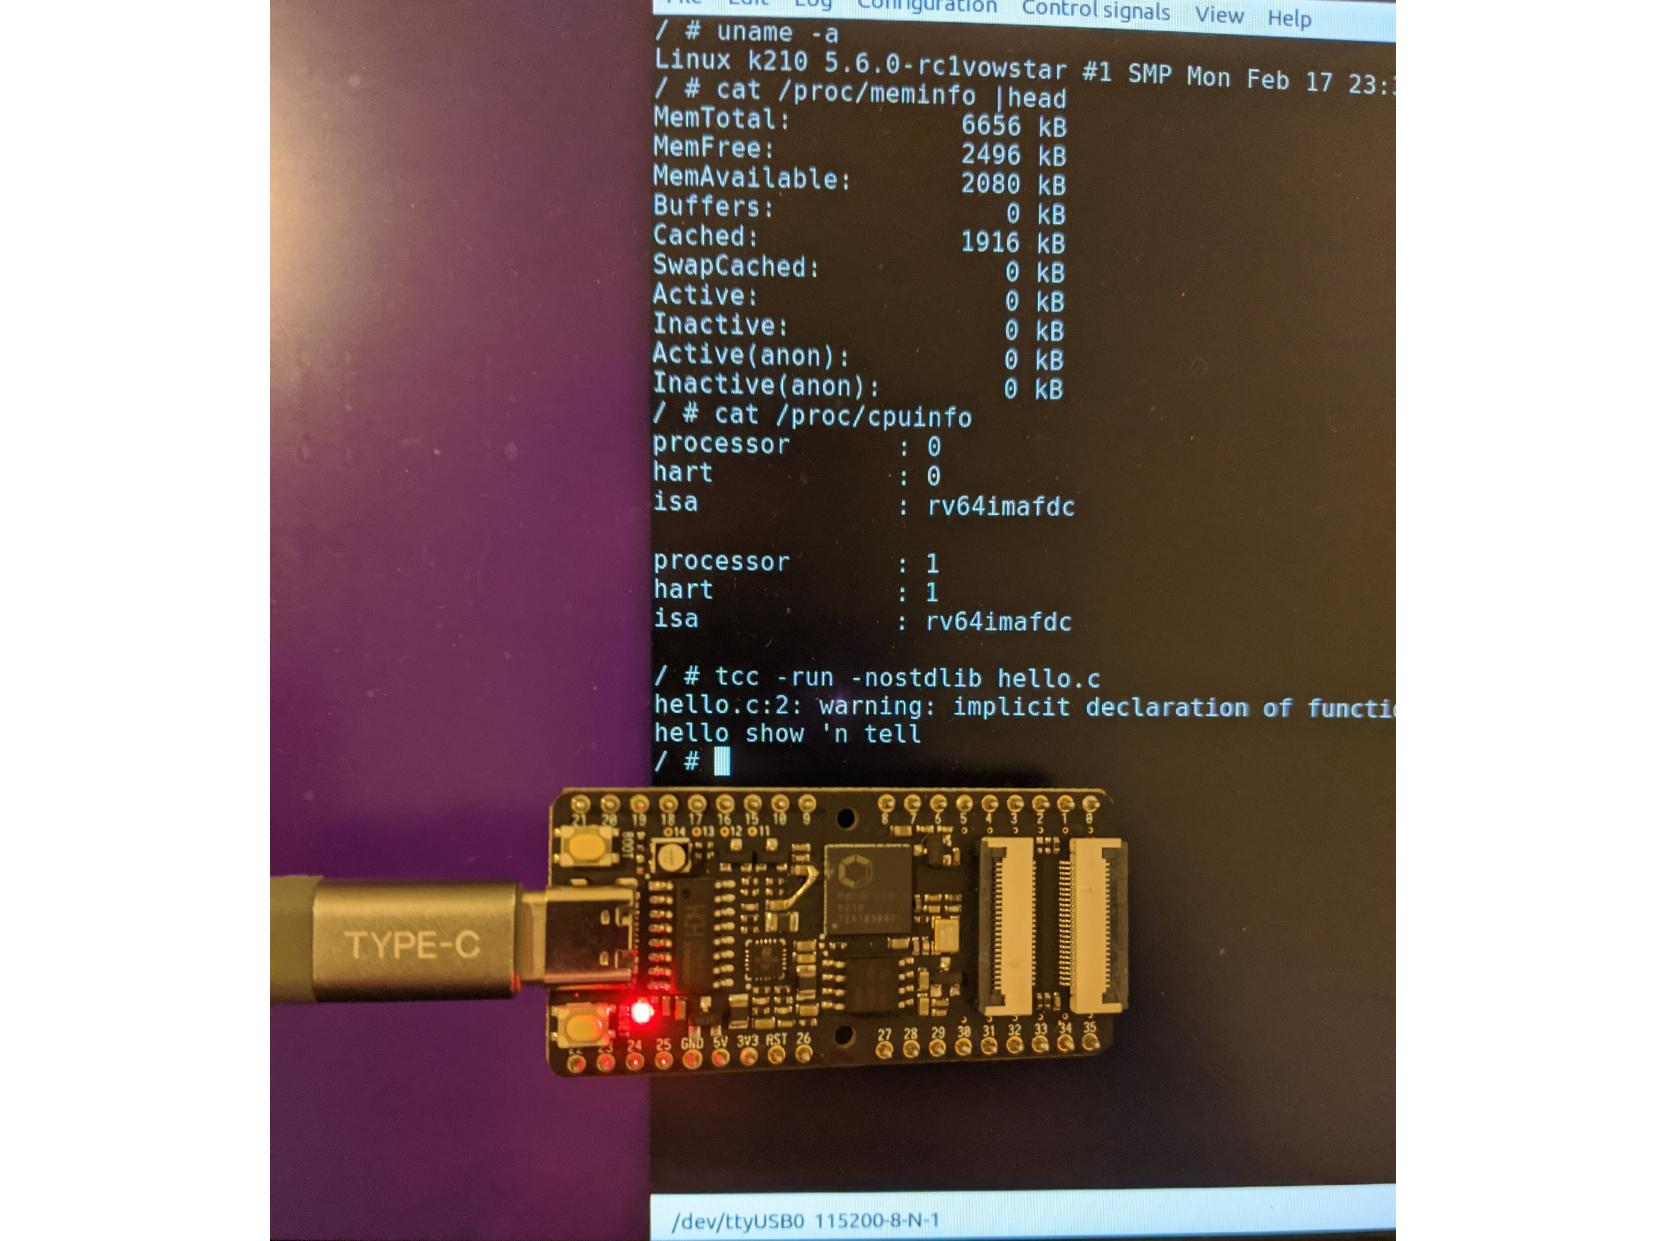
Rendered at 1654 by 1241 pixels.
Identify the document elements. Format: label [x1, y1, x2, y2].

picture [270, 0, 1396, 1241]
